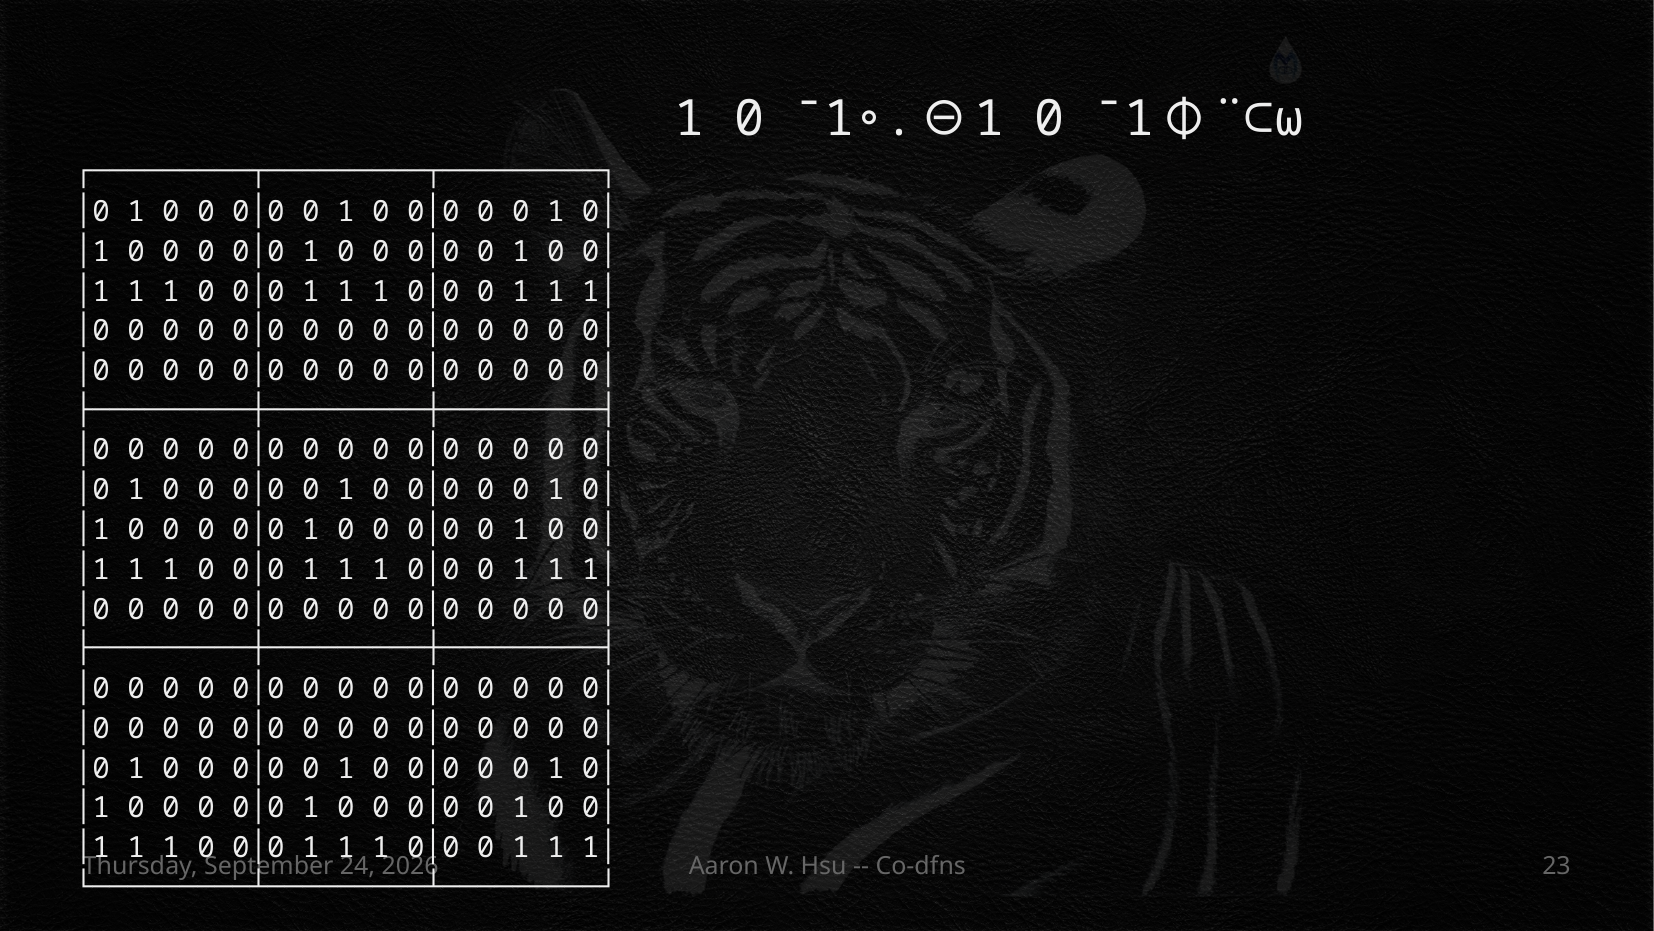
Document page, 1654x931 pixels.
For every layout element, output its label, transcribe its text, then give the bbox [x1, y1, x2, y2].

text_box 1 0 ¯1∘.⊖1 0 ¯1⌽¨⊂⍵ ┌─────────┬─────────┬─────────┐ │0 1 0 0 0│0 0 1 0 0│0 0 0 1 0│ │1 0 0 0 0│0 1 0 0 0│0 0 1 0 0│ │1 1 1 0 0│0 1 1 1 0│0 0 1 1 1│ │0 0 0 0 0│0 0 0 0 0│0 0 0 0 0│ │0 0 0 0 0│0 0 0 0 0│0 0 0 0 0│ ├─────────┼─────────┼─────────┤ │0 0 0 0 0│0 0 0 0 0│0 0 0 0 0│ │0 1 0 0 0│0 0 1 0 0│0 0 0 1 0│ │1 0 0 0 0│0 1 0 0 0│0 0 1 0 0│ │1 1 1 0 0│0 1 1 1 0│0 0 1 1 1│ │0 0 0 0 0│0 0 0 0 0│0 0 0 0 0│ ├─────────┼─────────┼─────────┤ │0 0 0 0 0│0 0 0 0 0│0 0 0 0 0│ │0 0 0 0 0│0 0 0 0 0│0 0 0 0 0│ │0 1 0 0 0│0 0 1 0 0│0 0 0 1 0│ │1 0 0 0 0│0 1 0 0 0│0 0 1 0 0│ │1 1 1 0 0│0 1 1 1 0│0 0 1 1 1│ └─────────┴─────────┴─────────┘ [60, 75, 1591, 863]
picture [0, 0, 1654, 931]
